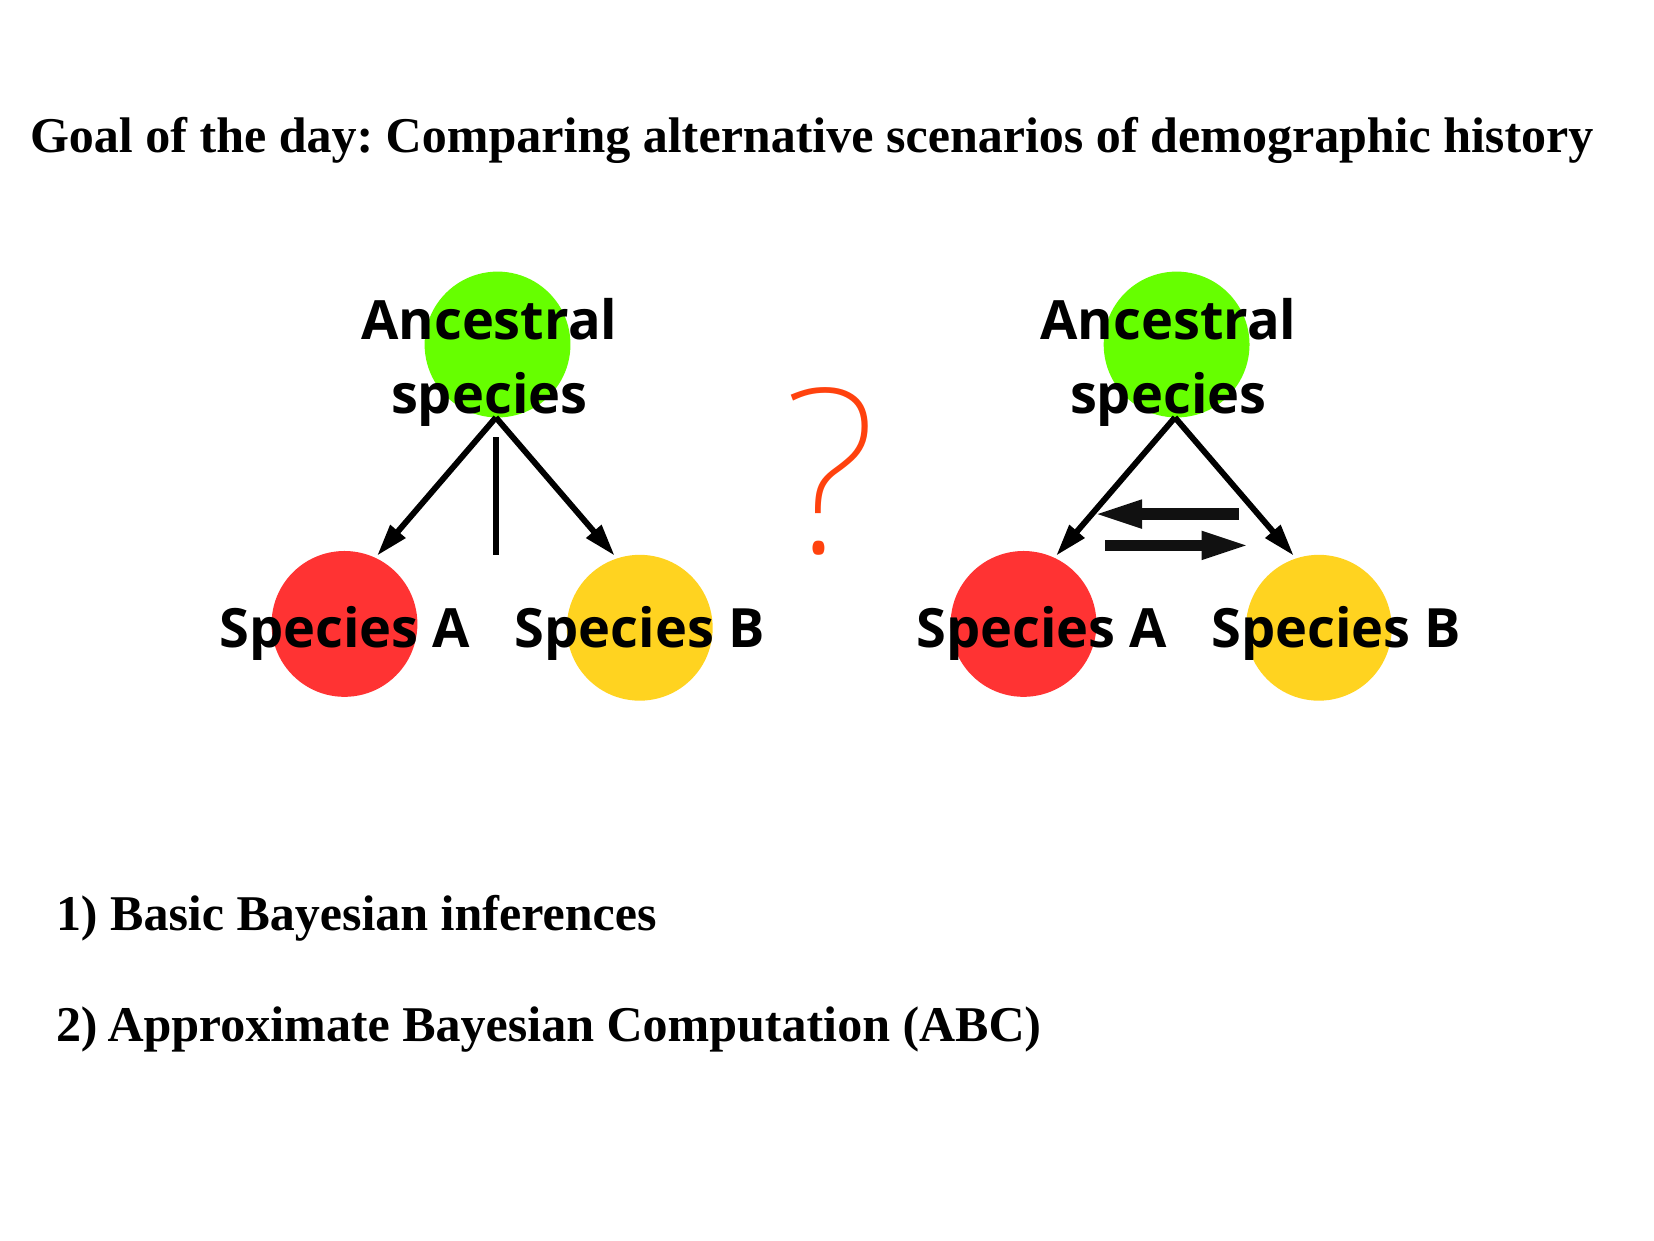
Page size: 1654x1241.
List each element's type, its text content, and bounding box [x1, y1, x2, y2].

text_box Goal of the day: Comparing alternative scenarios of demographic history [15, 100, 1613, 171]
text_box [1262, 554, 1375, 581]
text_box Species A [204, 581, 493, 658]
text_box [472, 411, 523, 418]
text_box [279, 658, 409, 697]
text_box Species A [901, 581, 1189, 658]
text_box [1253, 658, 1386, 701]
text_box [964, 550, 1083, 581]
text_box ? [767, 301, 925, 573]
text_box [285, 550, 404, 581]
text_box [959, 658, 1089, 697]
text_box Ancestral species [346, 274, 645, 411]
text_box [583, 554, 696, 581]
text_box [1151, 411, 1202, 418]
text_box 1) Basic Bayesian inferences 2) Approximate Bayesian Computation (ABC) [41, 878, 1258, 1060]
text_box Ancestral species [1025, 274, 1324, 411]
text_box [573, 658, 707, 701]
text_box Species B [499, 581, 790, 658]
text_box Species B [1196, 581, 1487, 658]
